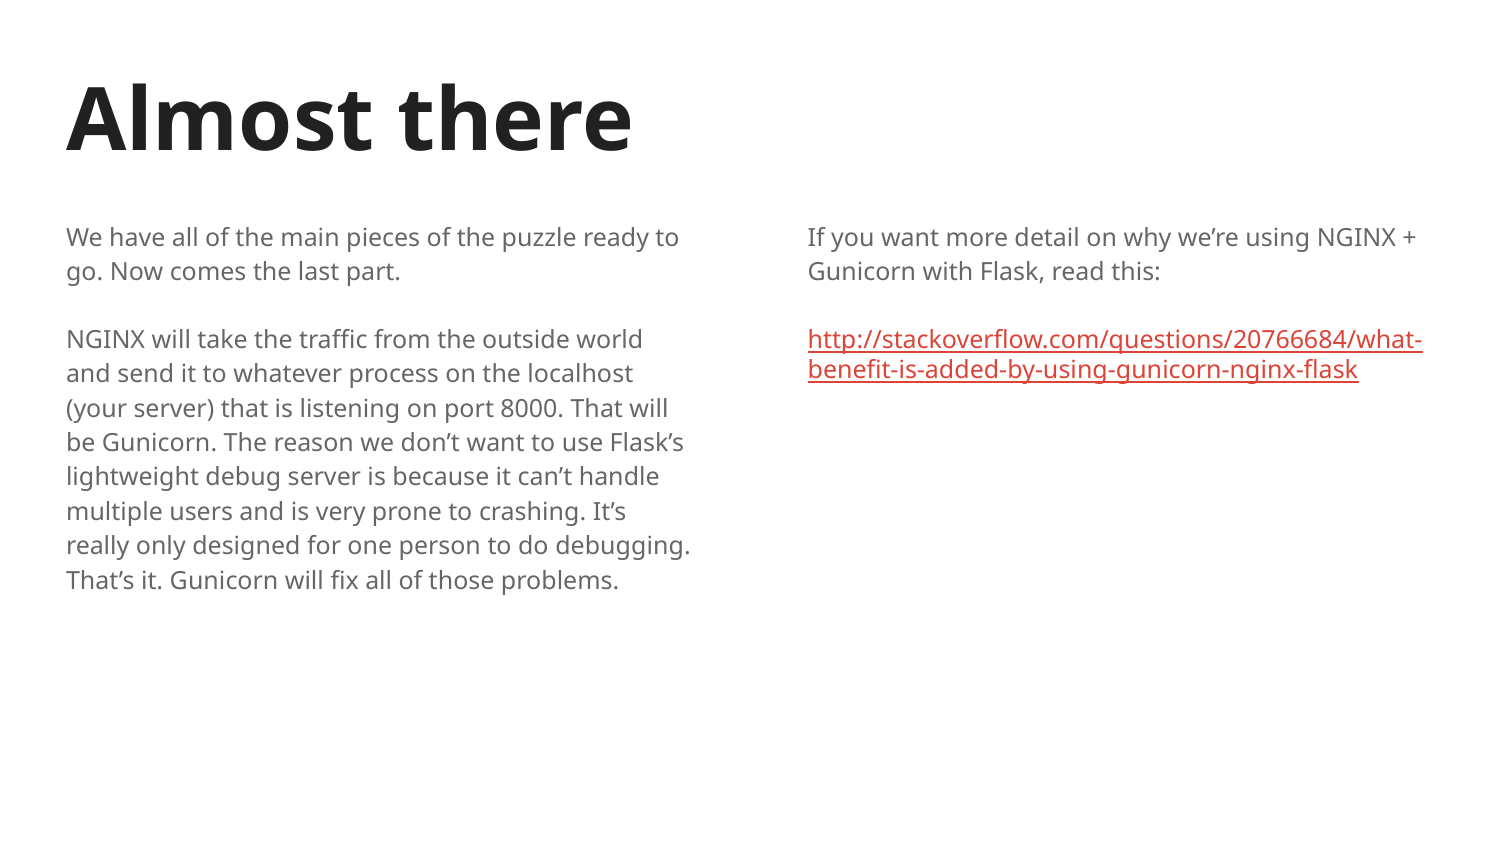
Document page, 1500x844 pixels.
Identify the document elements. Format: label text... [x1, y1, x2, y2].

list If you want more detail on why we’re using NGINX + Gunicorn with Flask, read this: http://stackoverflow.com/questions/20766684/what-benefit-is-added-by-using-gunicorn-nginx-flask [792, 201, 1449, 750]
list We have all of the main pieces of the puzzle ready to go. Now comes the last part. NGINX will take the traffic from the outside world and send it to whatever process on the localhost (your server) that is listening on port 8000. That will be Gunicorn. The reason we don’t want to use Flask’s lightweight debug server is because it can’t handle multiple users and is very prone to crashing. It’s really only designed for one person to do debugging. That’s it. Gunicorn will fix all of those problems. [51, 201, 708, 750]
title Almost there [51, 48, 1449, 180]
